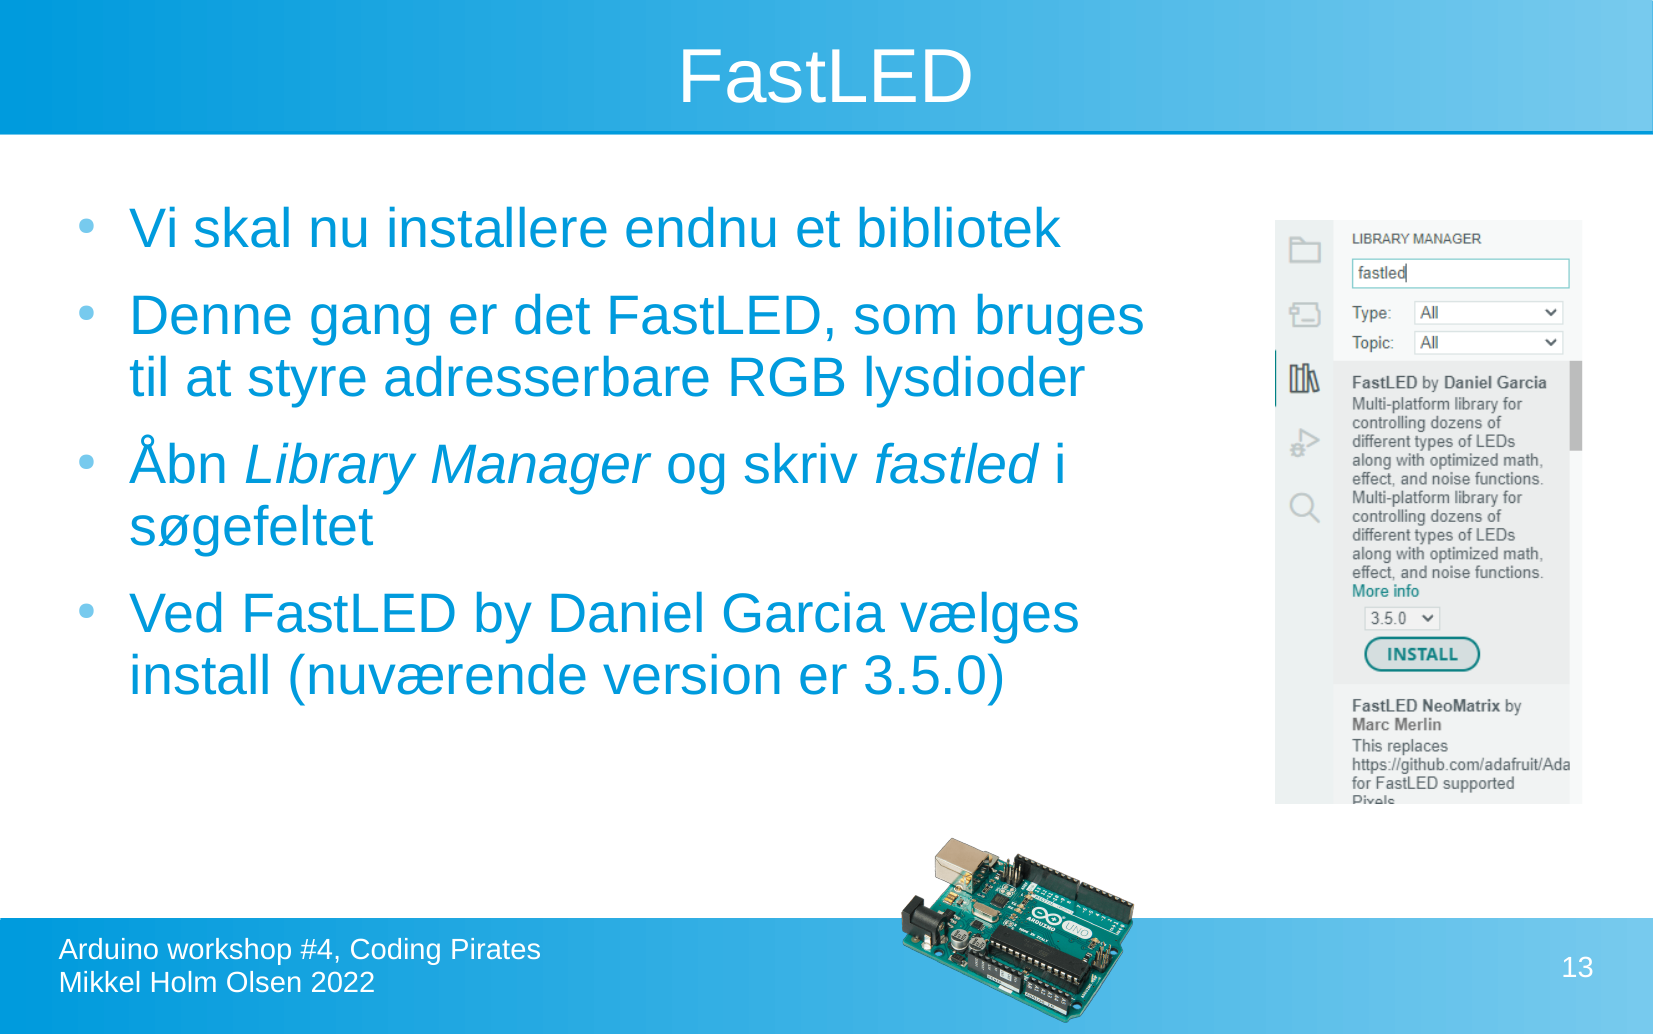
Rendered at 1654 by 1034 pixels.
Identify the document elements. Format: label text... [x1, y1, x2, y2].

picture [1275, 220, 1586, 804]
list Vi skal nu installere endnu et bibliotek Denne gang er det FastLED, som bruges til at styre adresserbare RGB lysdioder Åbn Library Manager og skriv fastled i søgefeltet Ved FastLED by Daniel Garcia vælges install (nuværende version er 3.5.0) [58, 196, 1594, 854]
title FastLED [58, 32, 1594, 120]
picture [900, 854, 1138, 1024]
